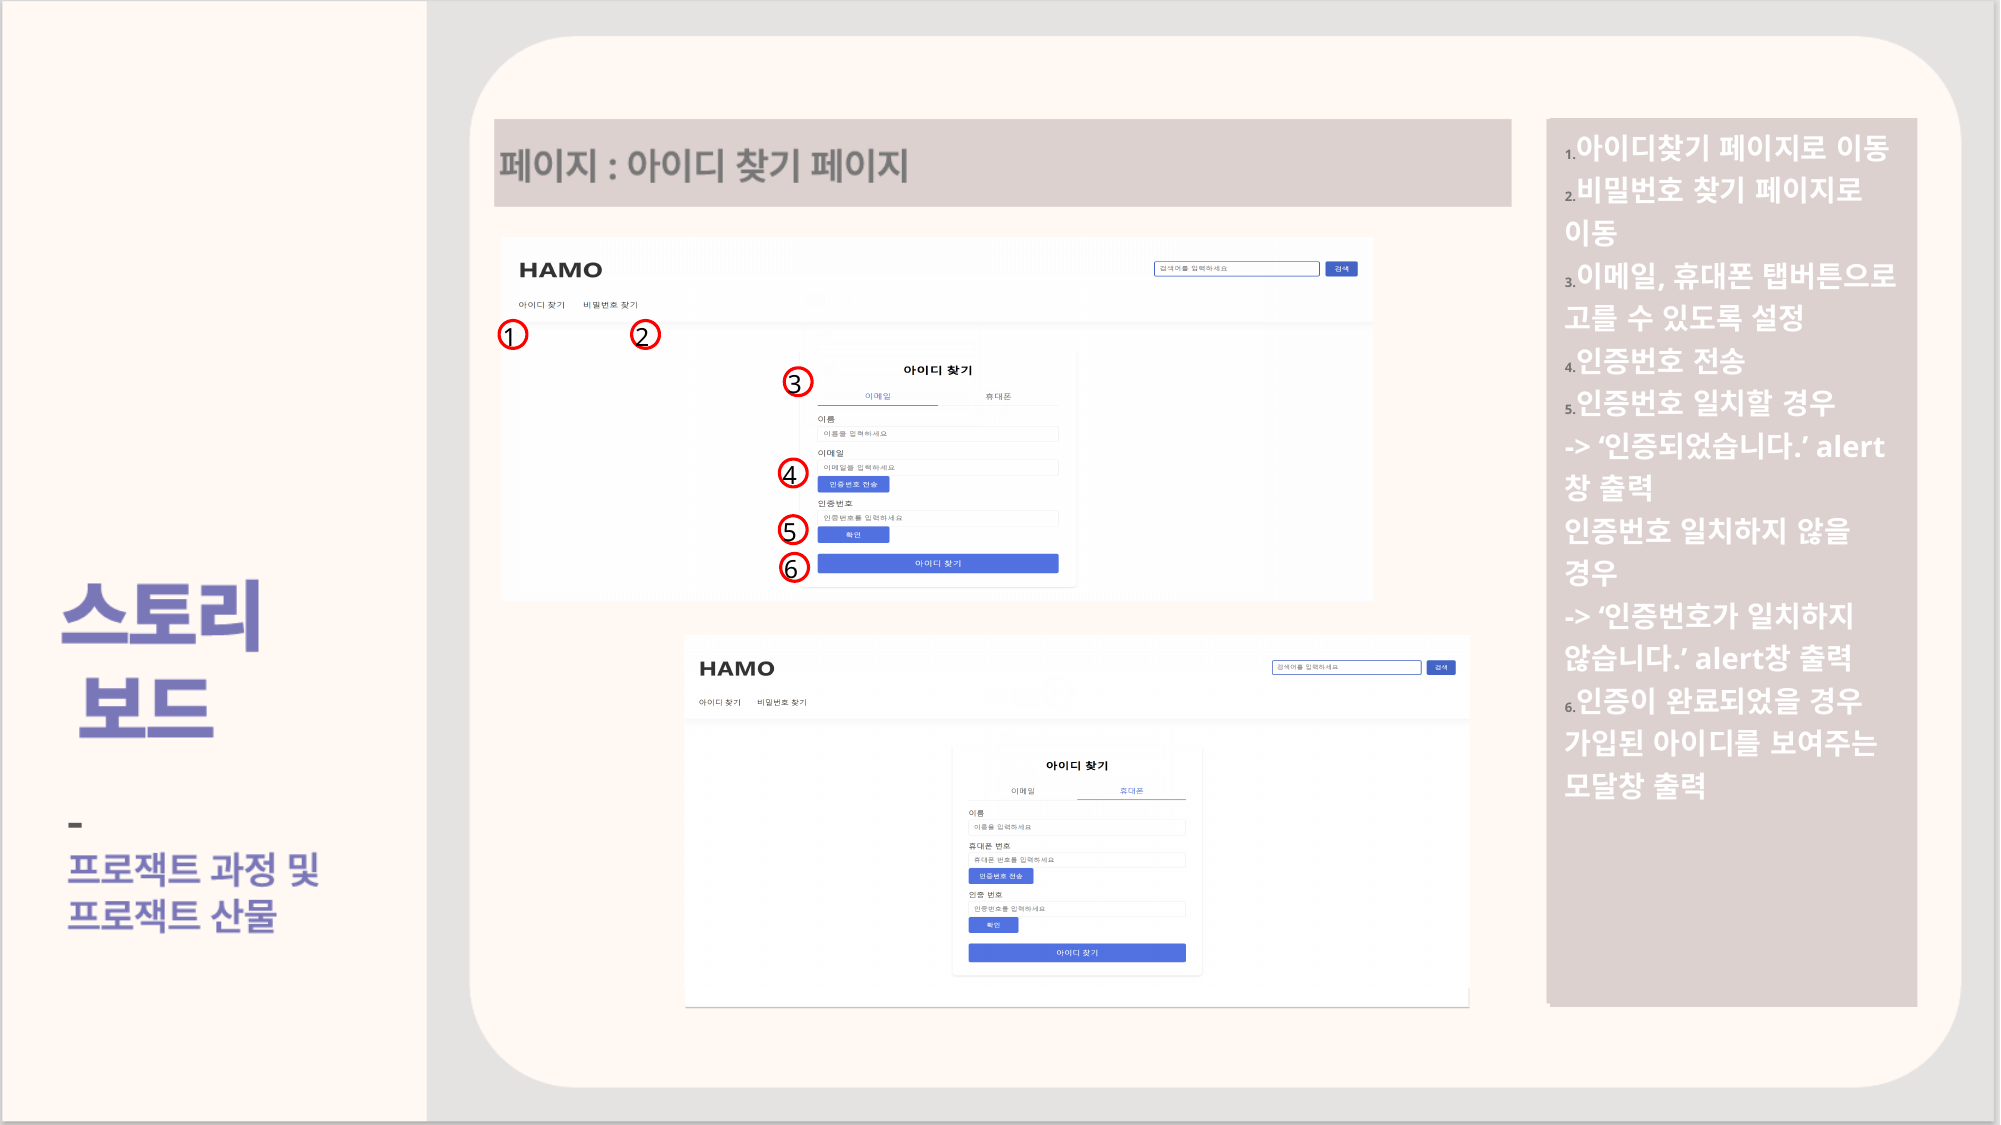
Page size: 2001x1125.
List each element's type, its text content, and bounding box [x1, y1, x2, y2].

text_box 2 [628, 311, 650, 361]
text_box 6 [777, 544, 799, 594]
text_box 5 [776, 507, 798, 557]
text_box 1 [496, 311, 518, 361]
text_box 아이디찾기 페이지로 이동 비밀번호 찾기 페이지로 이동 이메일, 휴대폰 탭버튼으로 고를 수 있도록 설정 인증번호 전송 인증번호 일치할 경우 -> ‘인증되었습니다.’ alert창 출력 인증번호 일치하지 않을 경우 -> ‘인증번호가 일치하지 않습니다.’ alert창 출력 인증이 완료되었을 경우 가입된 아이디를 보여주는 모달창 출력 [1550, 118, 1918, 1007]
picture [0, 0, 2000, 1125]
text_box 3 [781, 359, 803, 409]
text_box 4 [776, 450, 798, 500]
